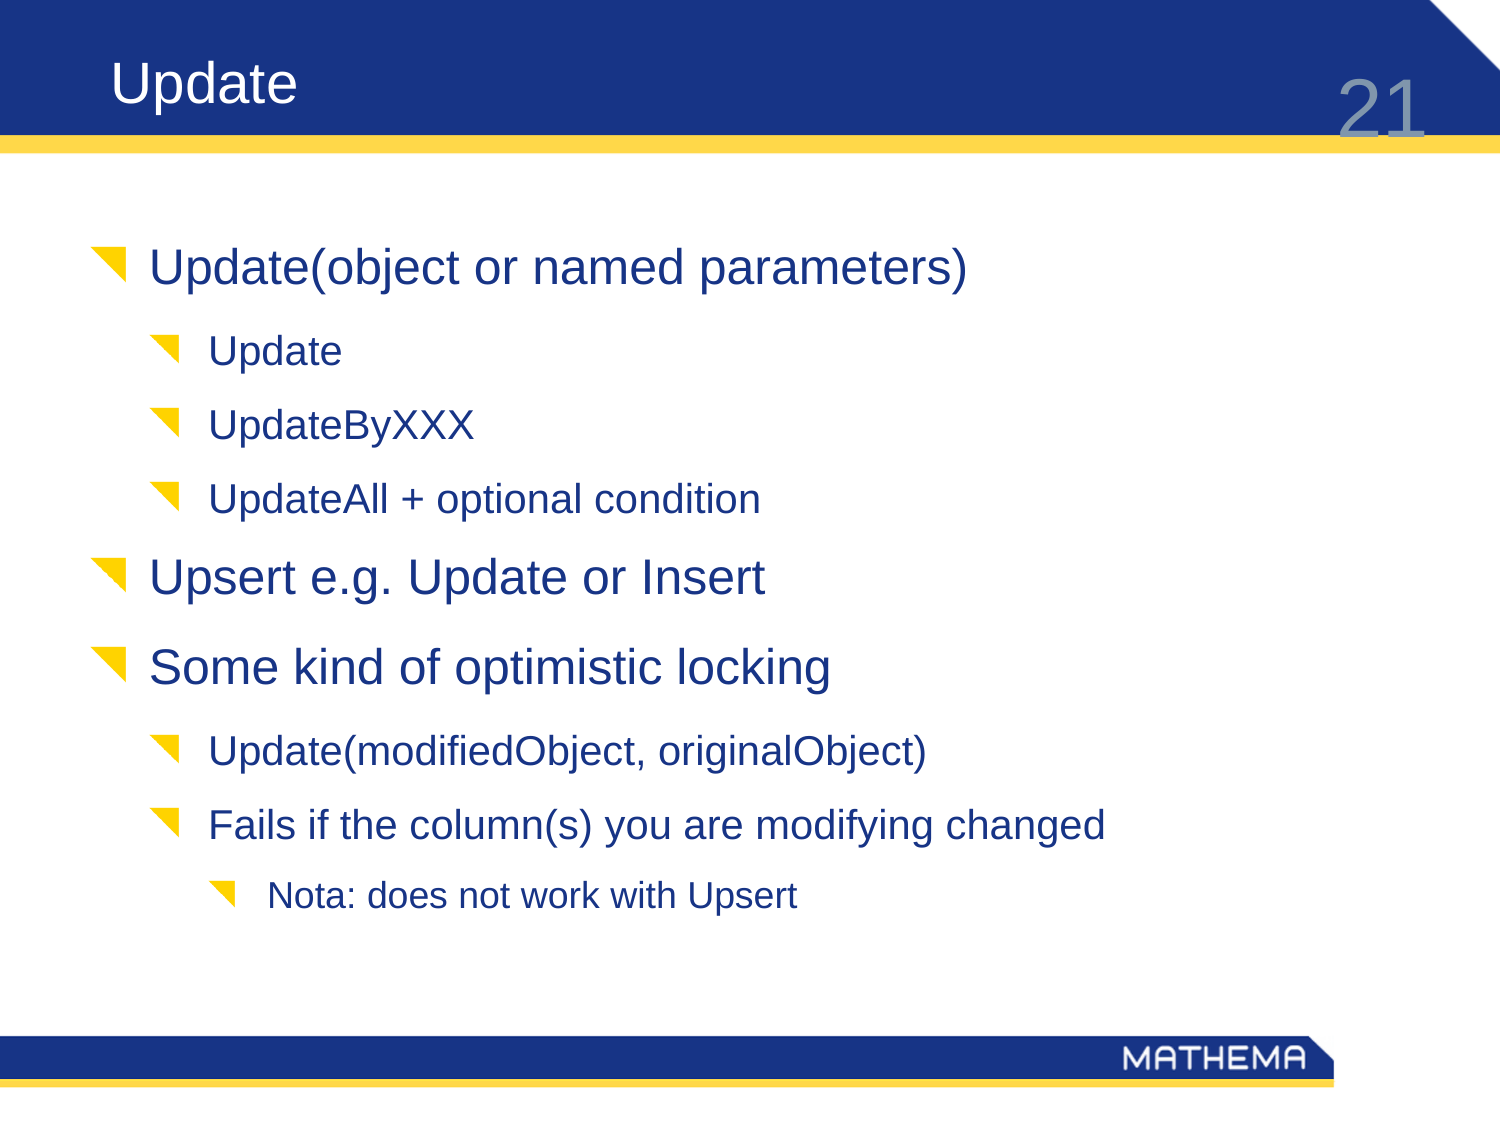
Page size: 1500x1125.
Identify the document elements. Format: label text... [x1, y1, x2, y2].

title Update [75, 0, 1426, 174]
picture [0, 0, 1500, 1125]
list Update(object or named parameters) Update UpdateByXXX UpdateAll + optional condition Upsert e.g. Update or Insert Some kind of optimistic locking Update(modifiedObject, originalObject) Fails if the column(s) you are modifying changed Nota: does not work with Upsert [75, 227, 1426, 970]
